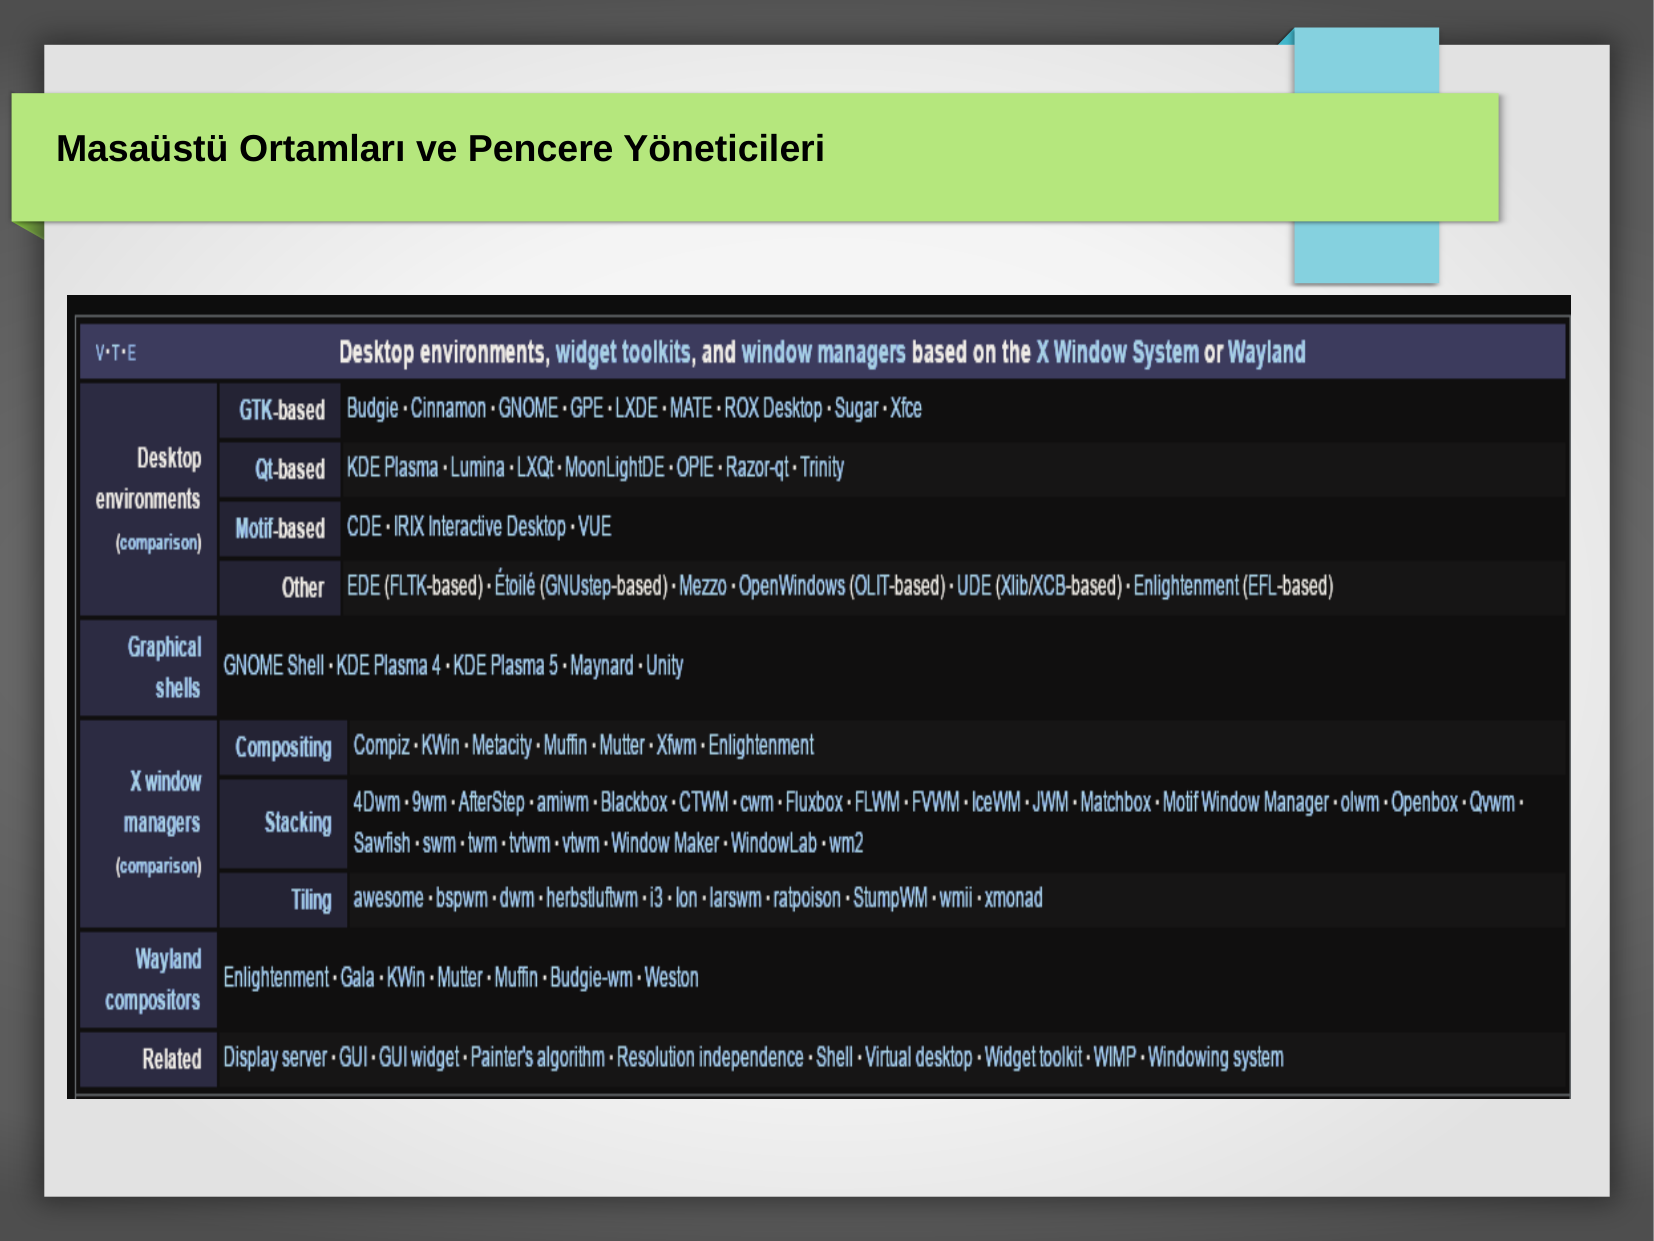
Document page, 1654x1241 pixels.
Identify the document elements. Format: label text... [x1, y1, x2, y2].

text_box Masaüstü Ortamları ve Pencere Yöneticileri [41, 120, 1134, 220]
picture [0, 0, 1654, 1241]
